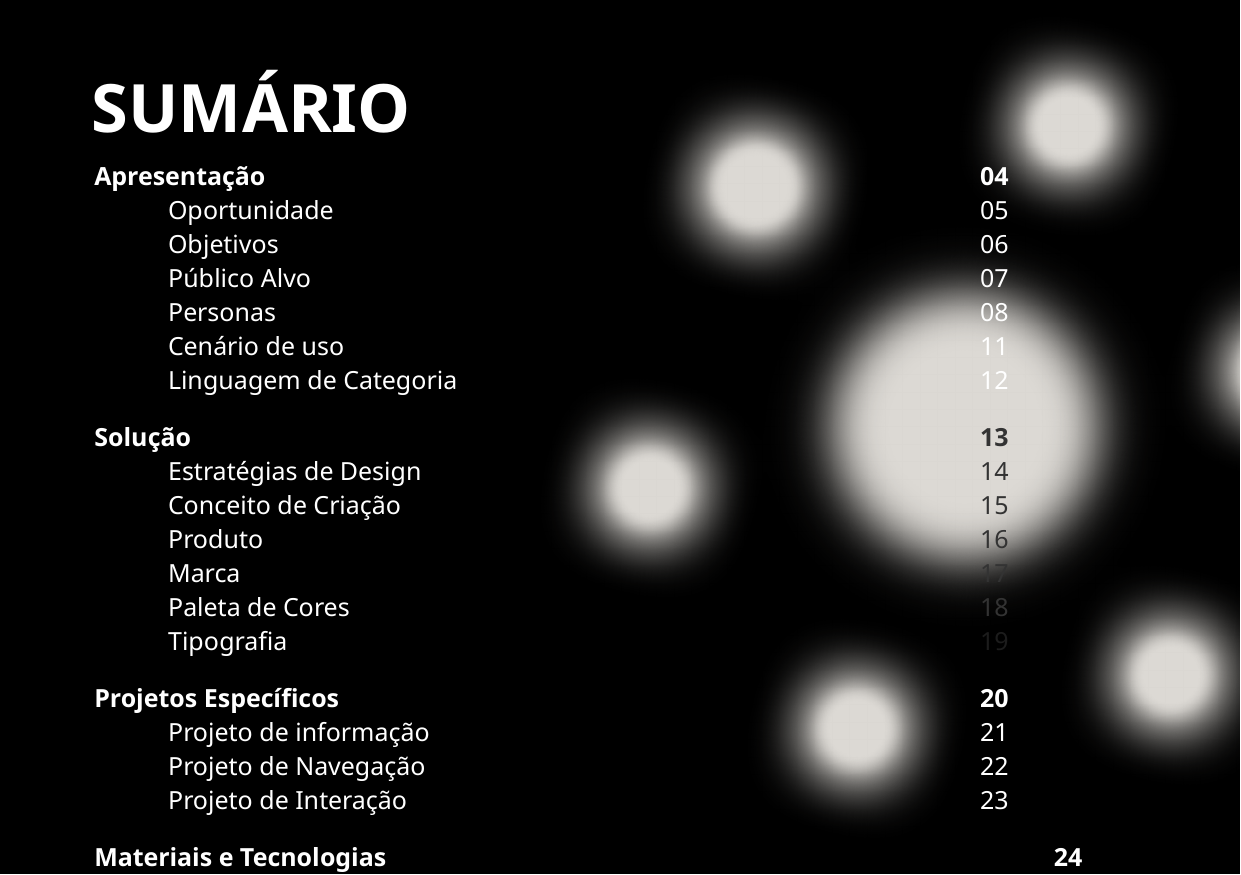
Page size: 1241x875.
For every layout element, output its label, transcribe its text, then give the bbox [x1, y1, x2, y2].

title SUMÁRIO [91, 26, 1167, 188]
text_box Apresentação 04 Oportunidade 05 Objetivos 06 Público Alvo 07 Personas 08 Cenário de uso 11 Linguagem de Categoria 12 Solução 13 Estratégias de Design 14 Conceito de Criação 15 Produto 16 Marca 17 Paleta de Cores 18 Tipografia 19 Projetos Específicos 20 Projeto de informação 21 Projeto de Navegação 22 Projeto de Interação 23 Materiais e Tecnologias 24 Plano de divulgação 26 [94, 188, 1146, 811]
picture [534, 10, 1241, 844]
